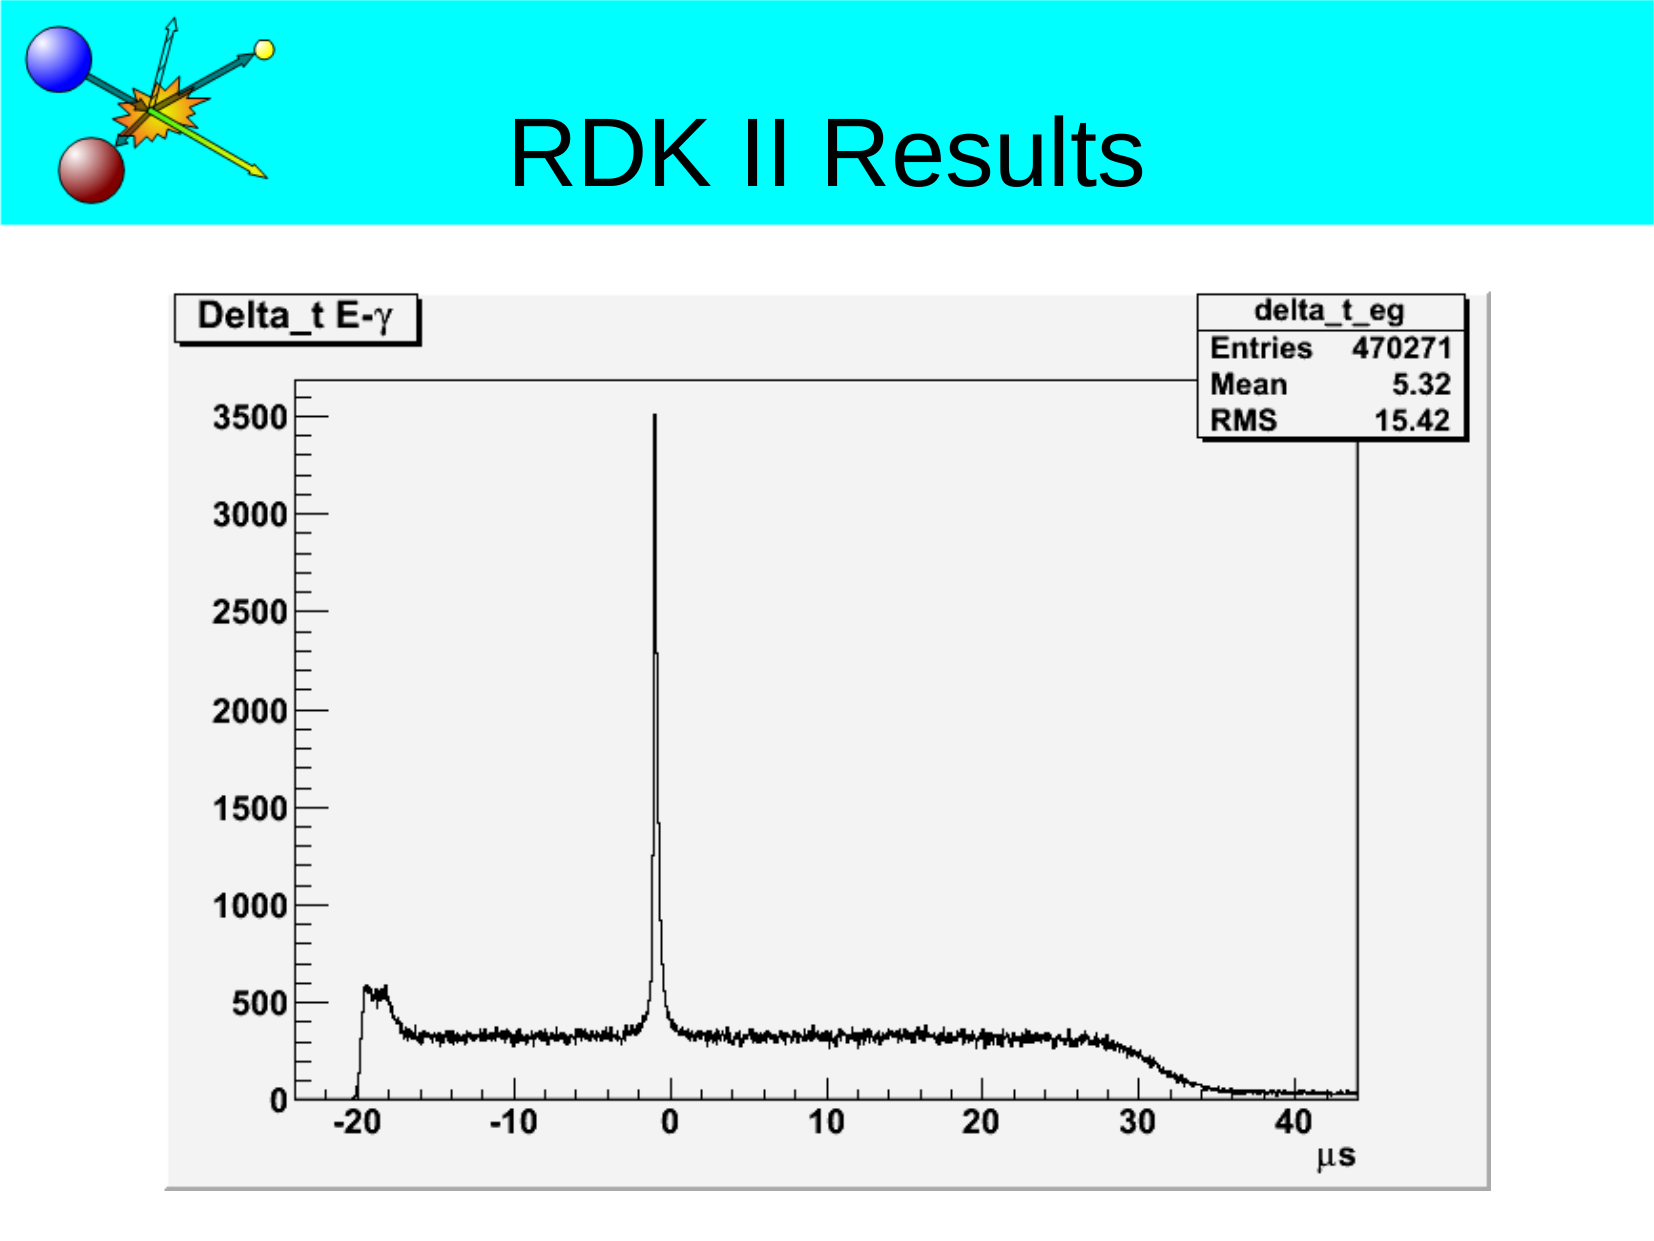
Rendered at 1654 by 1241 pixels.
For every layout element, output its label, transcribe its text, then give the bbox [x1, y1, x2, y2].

title RDK II Results [82, 49, 1571, 257]
picture [0, 0, 1654, 1241]
